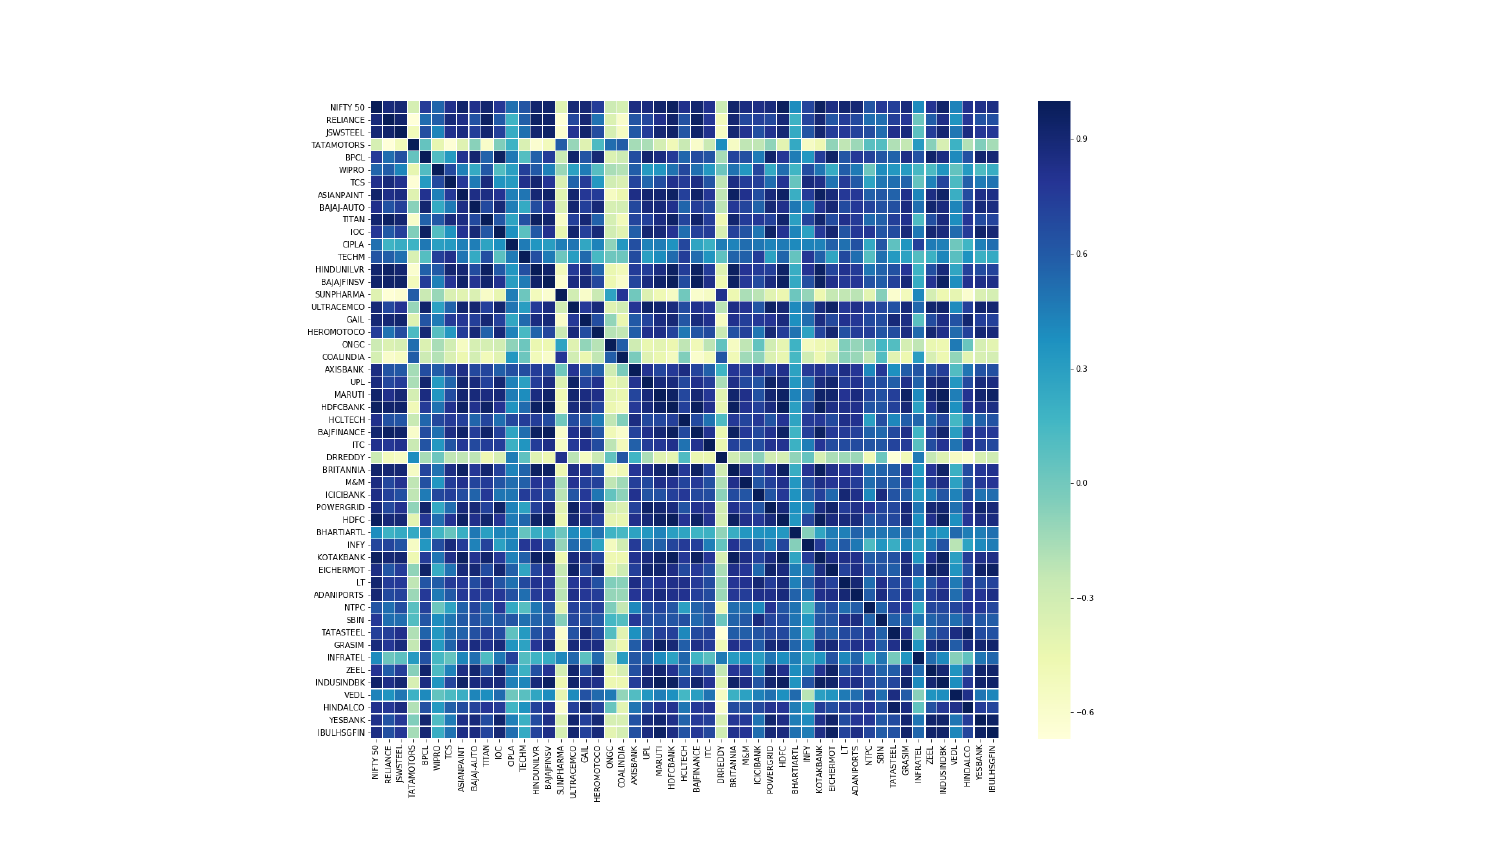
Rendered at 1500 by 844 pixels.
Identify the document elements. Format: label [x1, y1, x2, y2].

picture [243, 0, 1257, 844]
